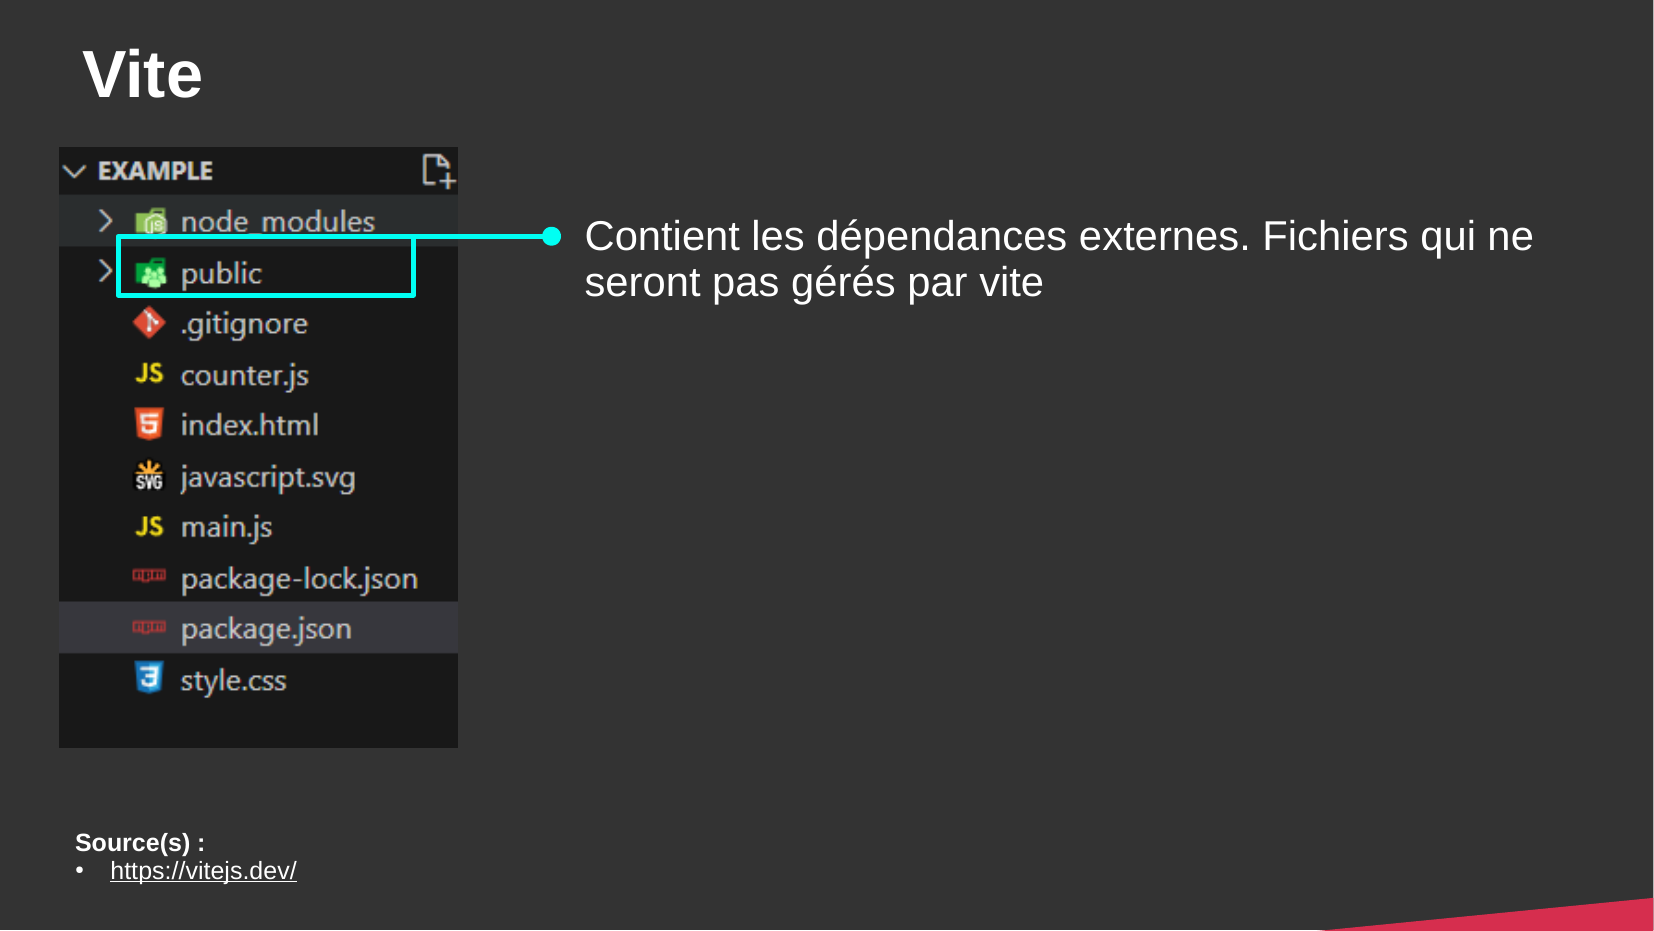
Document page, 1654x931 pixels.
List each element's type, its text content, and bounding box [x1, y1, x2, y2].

list Contient les dépendances externes. Fichiers qui ne seront pas gérés par vite [584, 212, 1536, 325]
title Vite [82, 37, 1571, 112]
text_box Source(s) : https://vitejs.dev/ [60, 821, 1546, 931]
text_box [1546, 897, 1654, 931]
picture [59, 147, 458, 748]
picture [121, 239, 411, 293]
